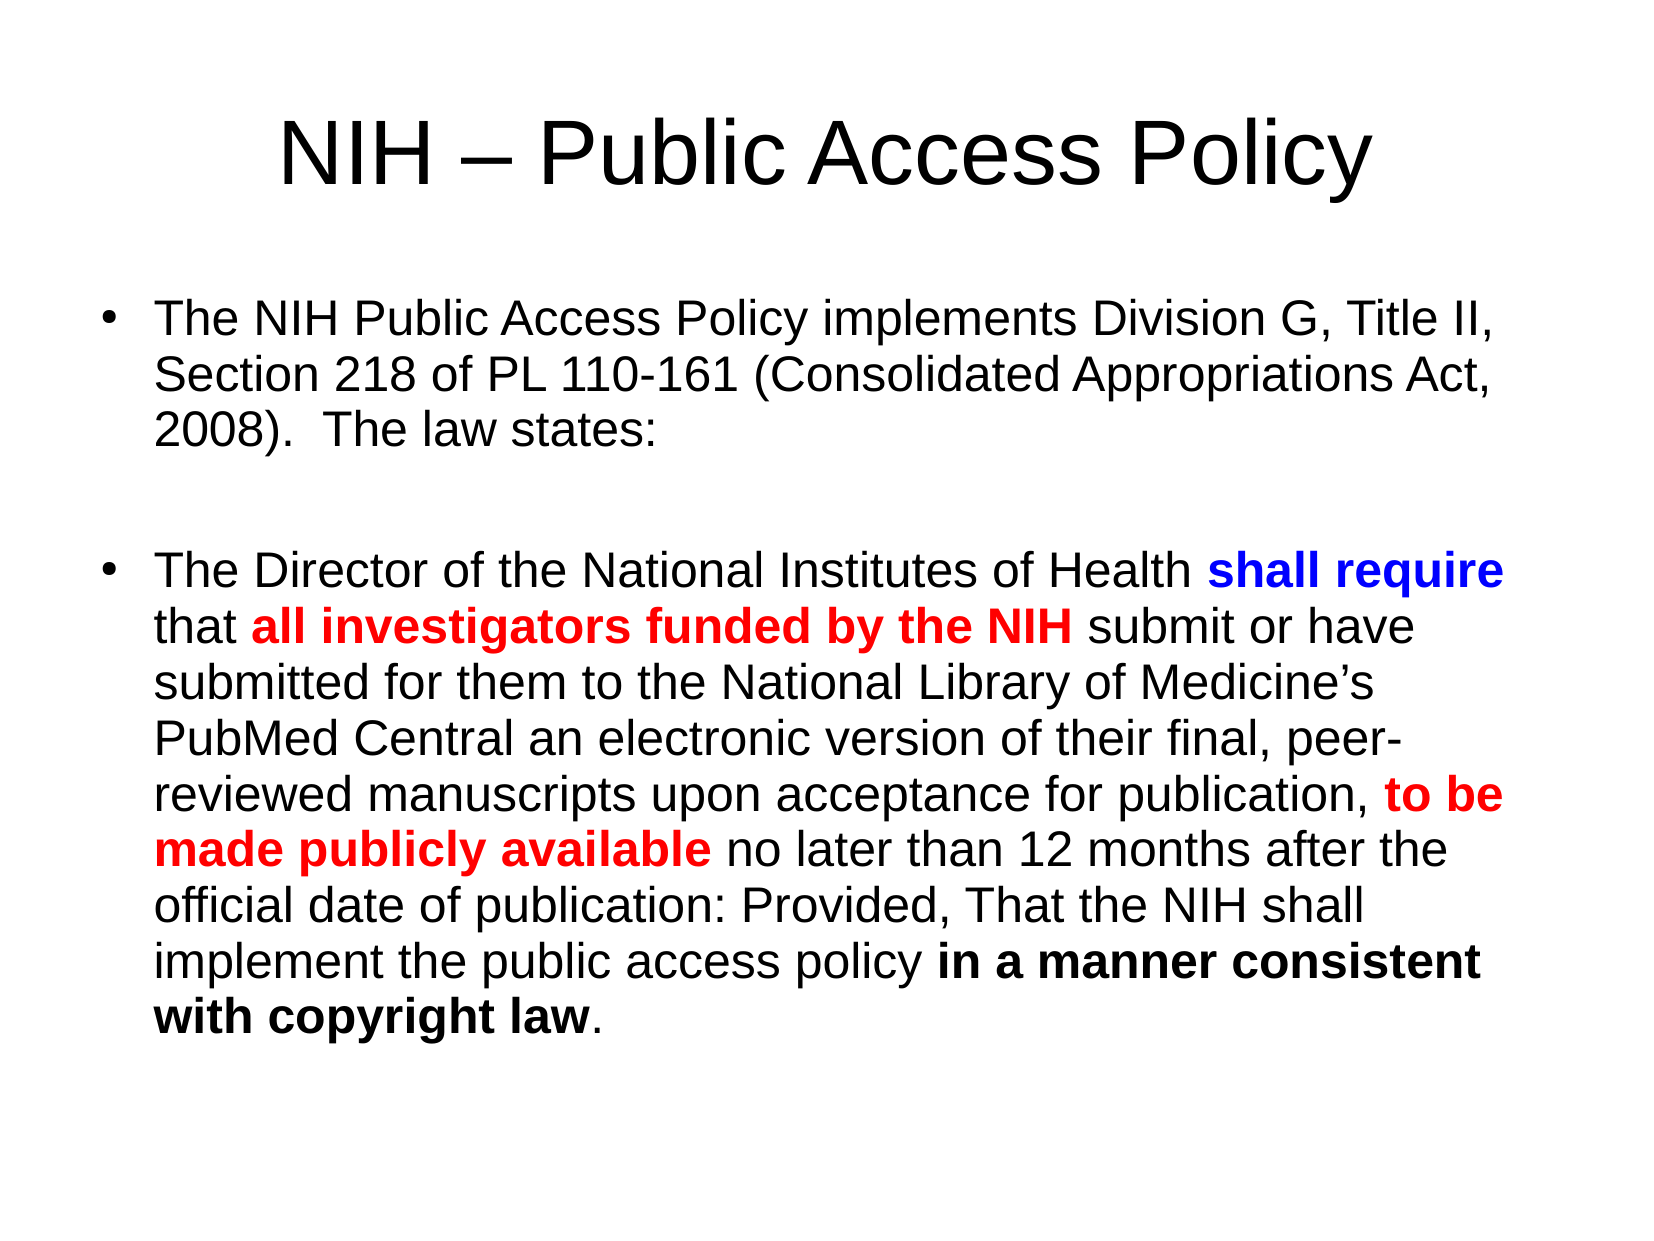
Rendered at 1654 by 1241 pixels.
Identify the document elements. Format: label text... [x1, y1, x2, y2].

list The NIH Public Access Policy implements Division G, Title II, Section 218 of PL 110-161 (Consolidated Appropriations Act, 2008). The law states: The Director of the National Institutes of Health shall require that all investigators funded by the NIH submit or have submitted for them to the National Library of Medicine’s PubMed Central an electronic version of their final, peer-reviewed manuscripts upon acceptance for publication, to be made publicly available no later than 12 months after the official date of publication: Provided, That the NIH shall implement the public access policy in a manner consistent with copyright law. [82, 290, 1571, 1094]
title NIH – Public Access Policy [82, 49, 1571, 257]
